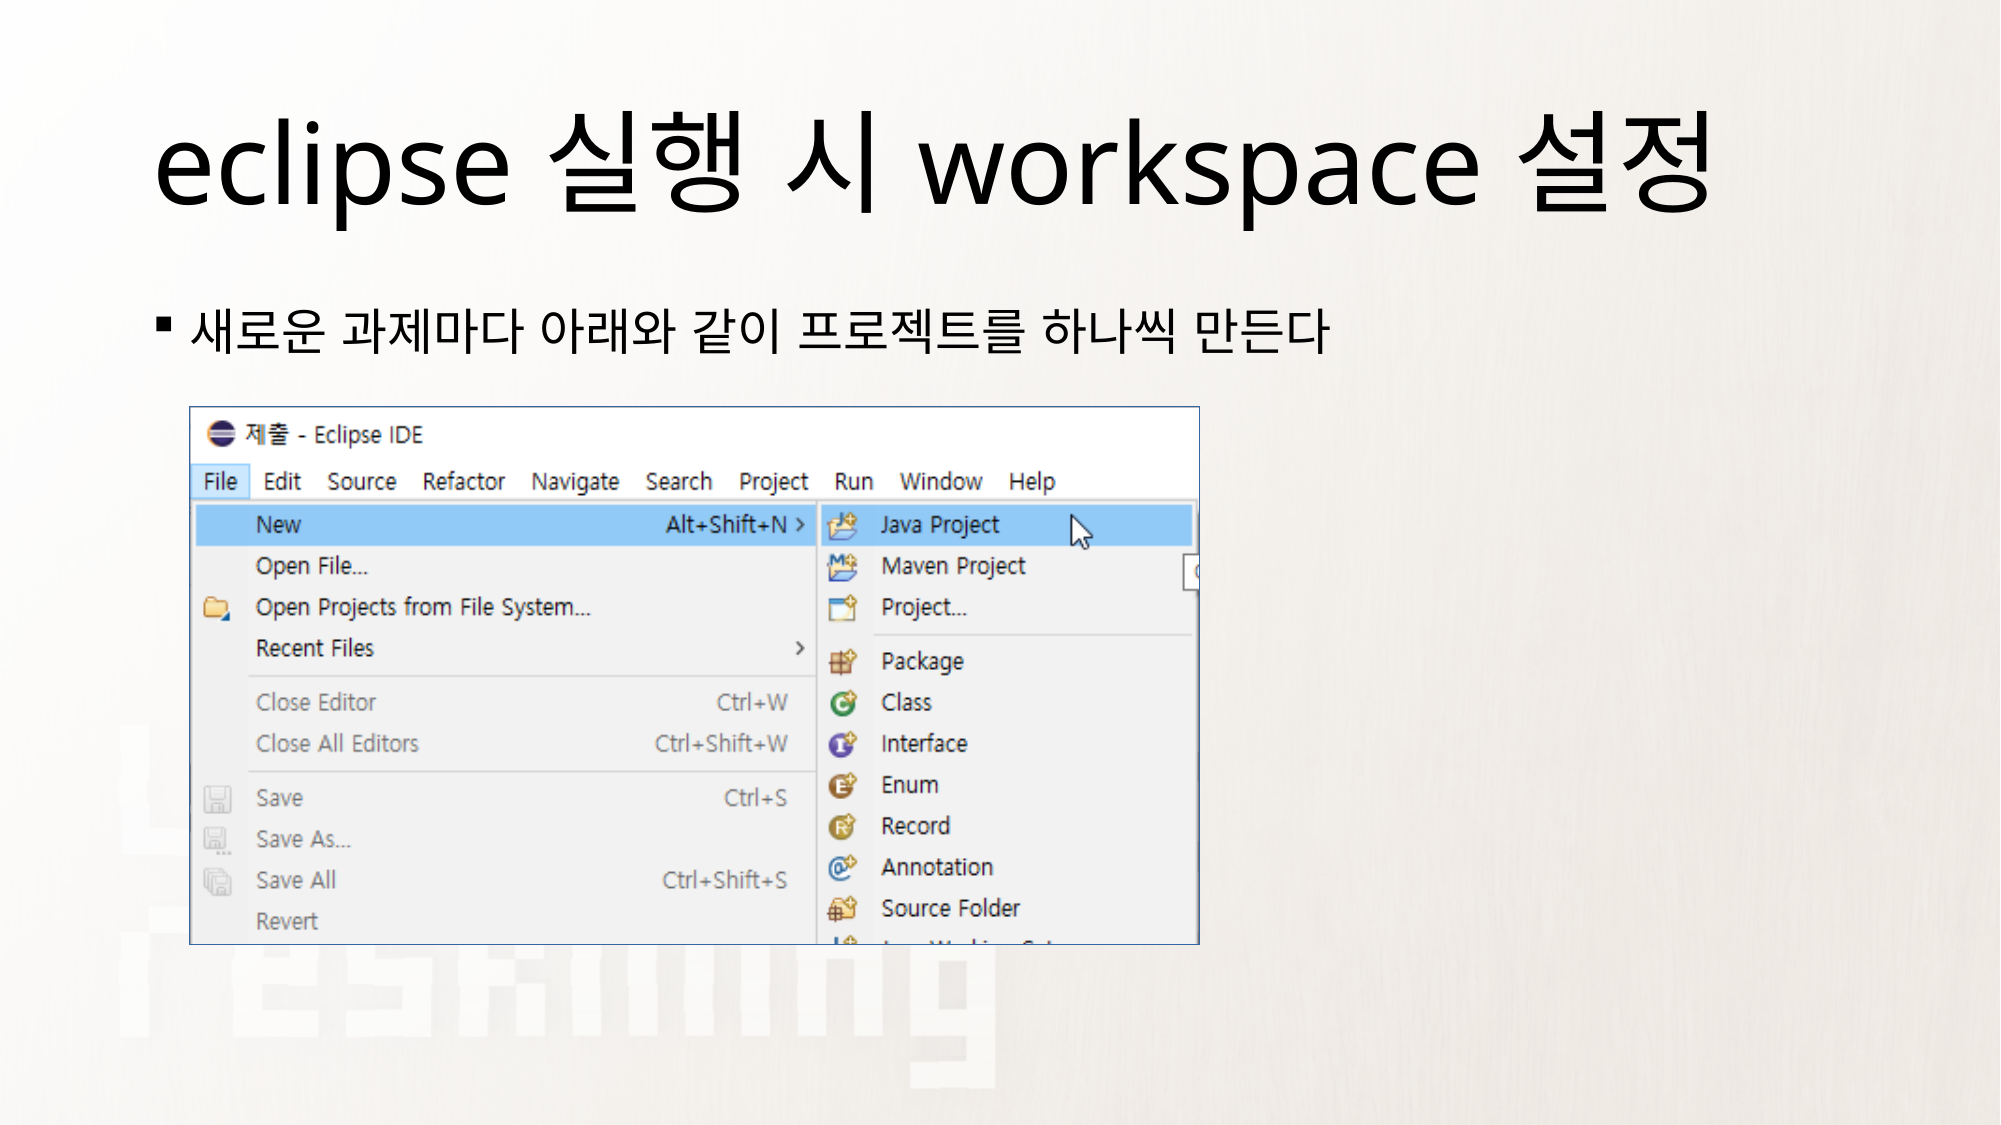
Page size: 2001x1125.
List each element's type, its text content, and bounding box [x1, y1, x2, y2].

picture [189, 406, 1200, 945]
title eclipse 실행 시 workspace 설정 [137, 59, 1863, 278]
list 새로운 과제마다 아래와 같이 프로젝트를 하나씩 만든다 [137, 299, 2000, 384]
